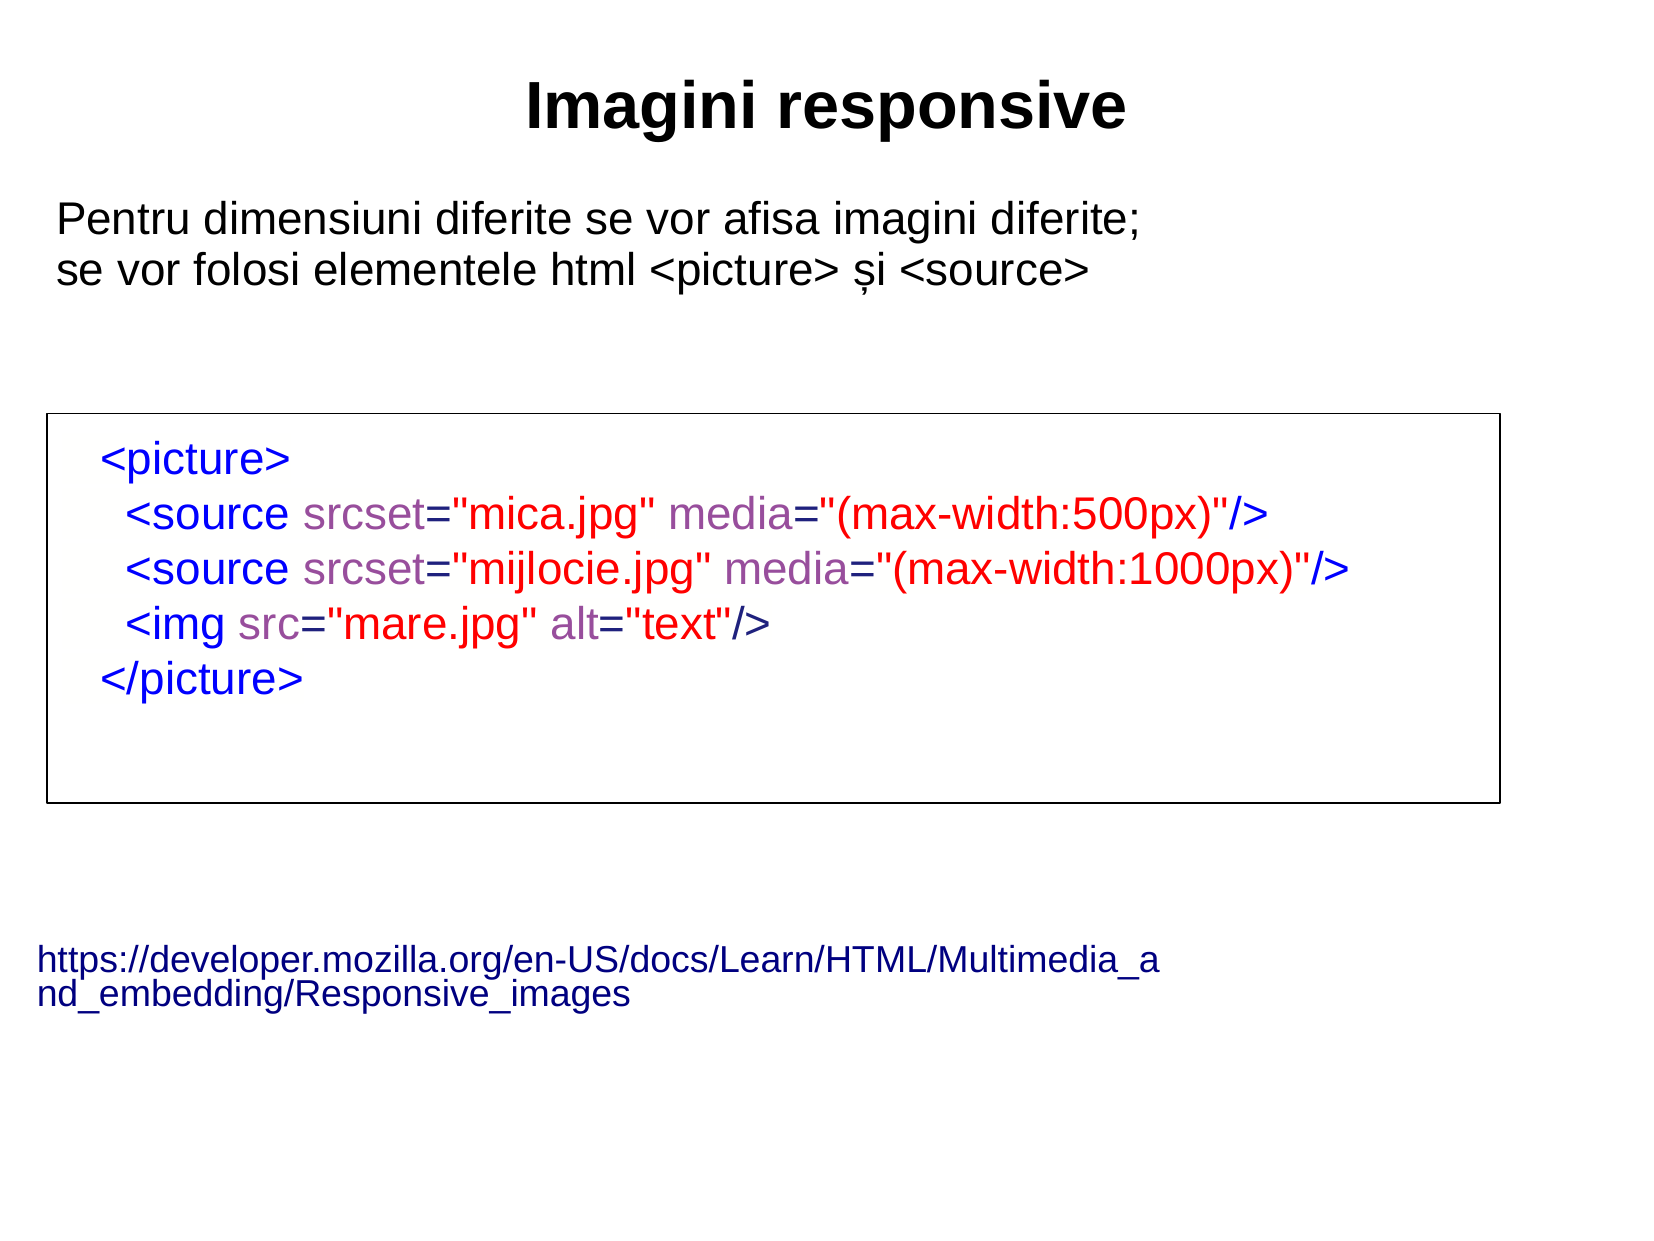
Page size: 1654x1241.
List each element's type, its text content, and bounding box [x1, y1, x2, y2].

text_box <picture> <source srcset="mica.jpg" media="(max-width:500px)"/> <source srcset="mijlocie.jpg" media="(max-width:1000px)"/> <img src="mare.jpg" alt="text"/> </picture> [47, 413, 1501, 804]
text_box https://developer.mozilla.org/en-US/docs/Learn/HTML/Multimedia_and_embedding/Responsive_images [22, 930, 1182, 1001]
title Imagini responsive [82, 2, 1571, 210]
text_box Pentru dimensiuni diferite se vor afisa imagini diferite; se vor folosi elementele html <picture> și <source> [41, 185, 1171, 303]
